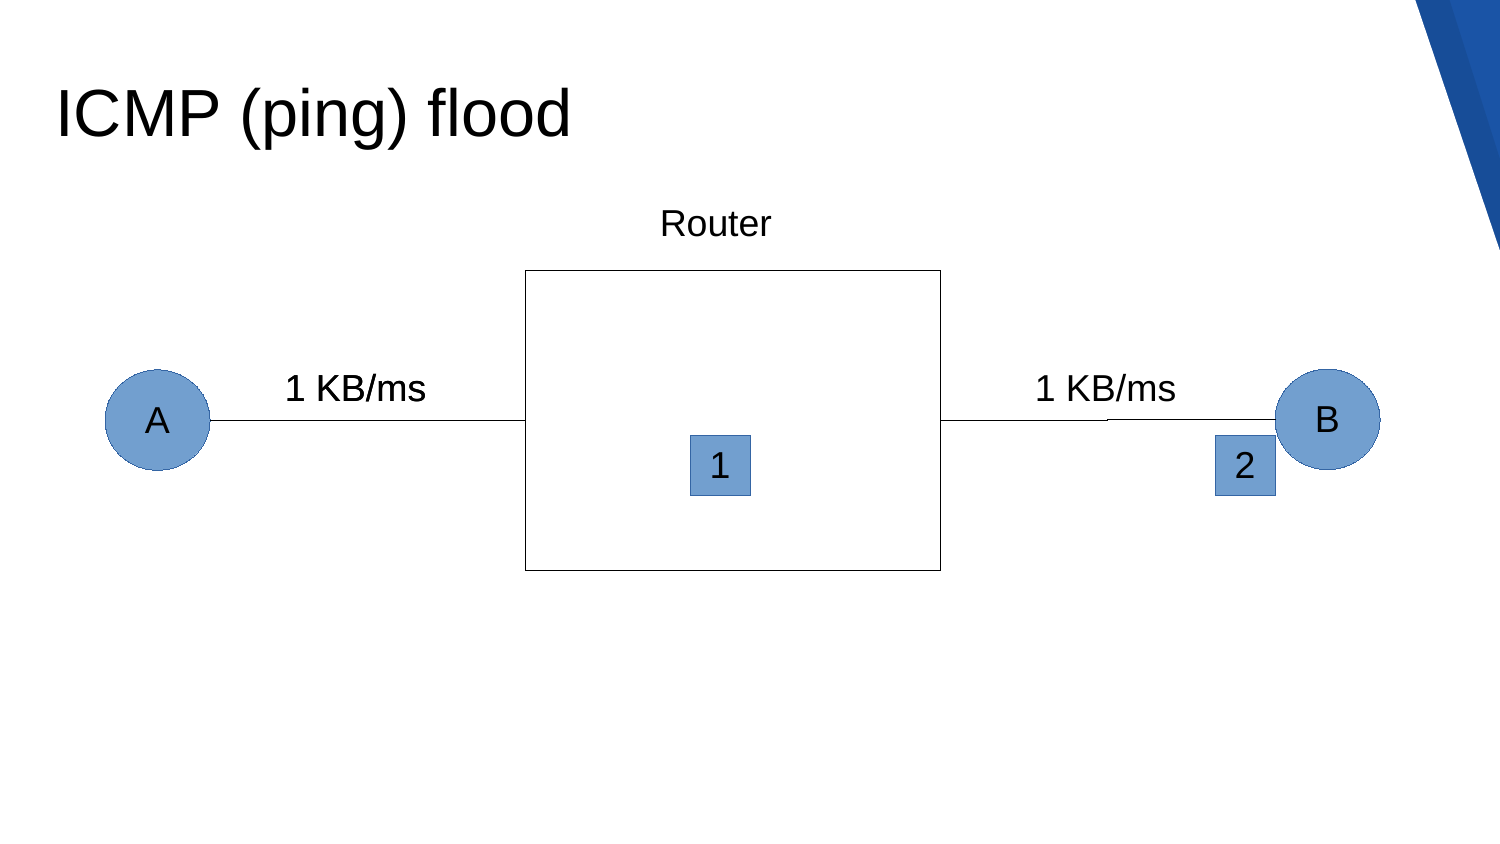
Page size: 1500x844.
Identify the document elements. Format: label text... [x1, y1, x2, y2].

text_box [525, 270, 941, 571]
title ICMP (ping) flood [40, 97, 829, 166]
text_box 1 KB/ms [270, 360, 442, 417]
text_box B [1275, 369, 1381, 470]
text_box 2 [1215, 435, 1276, 496]
text_box Router [645, 195, 787, 252]
text_box 1 [690, 435, 751, 496]
text_box 1 KB/ms [1020, 360, 1192, 417]
text_box A [105, 369, 211, 471]
